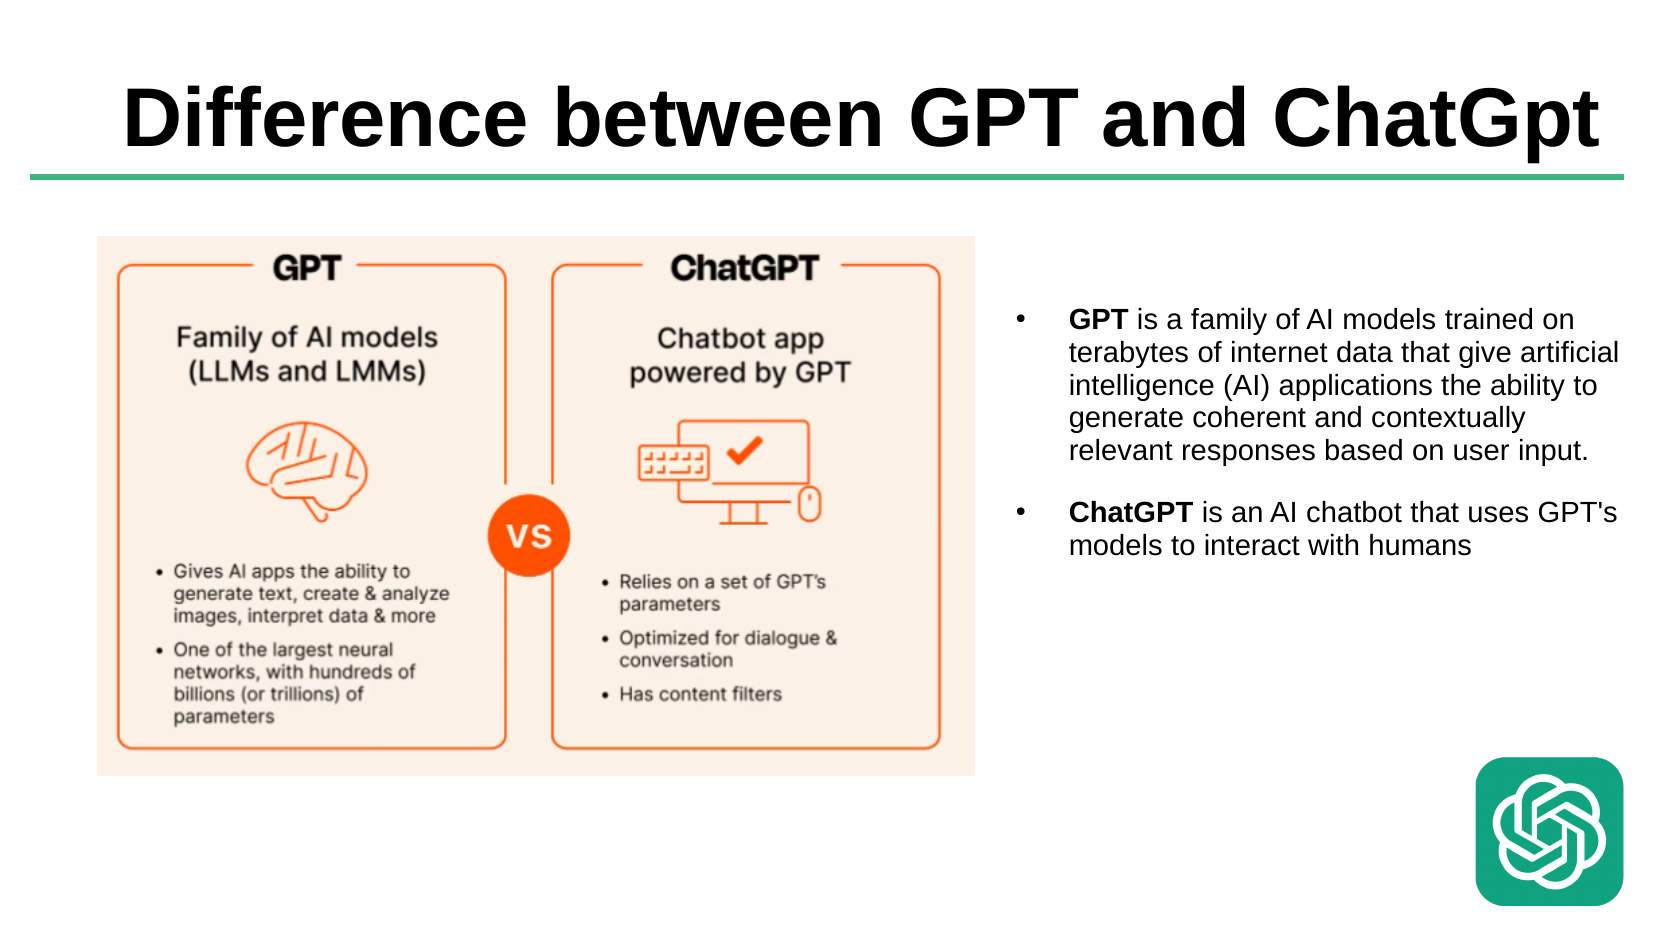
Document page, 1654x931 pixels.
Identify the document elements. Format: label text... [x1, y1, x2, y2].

picture [97, 236, 975, 776]
picture [1475, 757, 1624, 906]
list GPT is a family of AI models trained on terabytes of internet data that give artificial intelligence (AI) applications the ability to generate coherent and contextually relevant responses based on user input. ChatGPT is an AI chatbot that uses GPT's models to interact with humans [997, 198, 1625, 768]
title Difference between GPT and ChatGpt [32, 66, 1622, 170]
